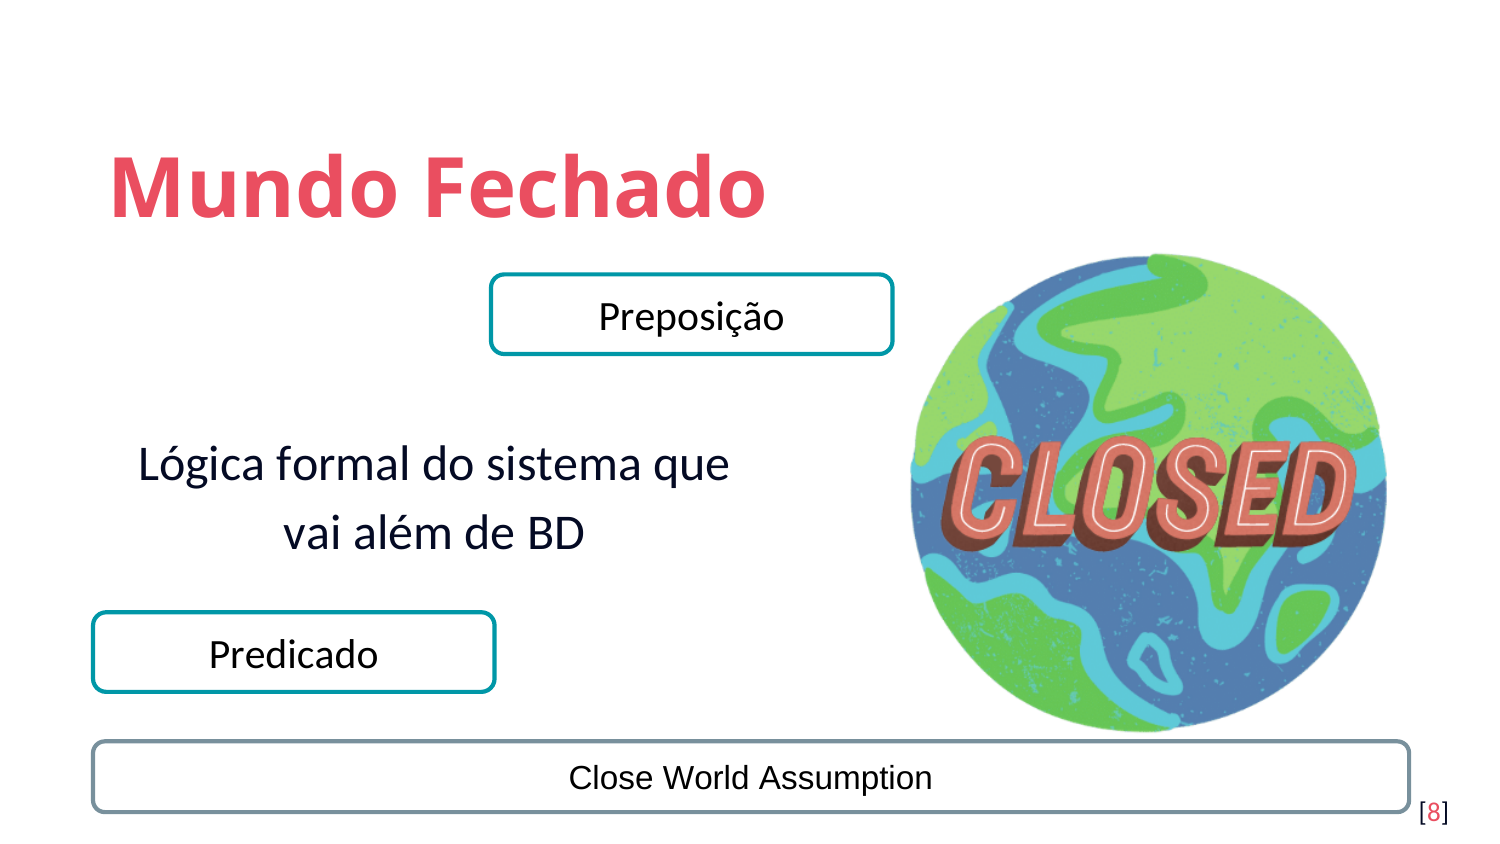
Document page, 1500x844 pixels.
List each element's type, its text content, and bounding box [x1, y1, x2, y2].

text_box Predicado [93, 612, 495, 692]
text_box Mundo Fechado [92, 104, 1408, 243]
text_box Preposição [490, 274, 893, 355]
slide_number [8] [1403, 779, 1494, 844]
text_box Close World Assumption [93, 741, 1410, 813]
text_box Lógica formal do sistema que vai além de BD [117, 267, 752, 714]
picture [892, 242, 1405, 742]
